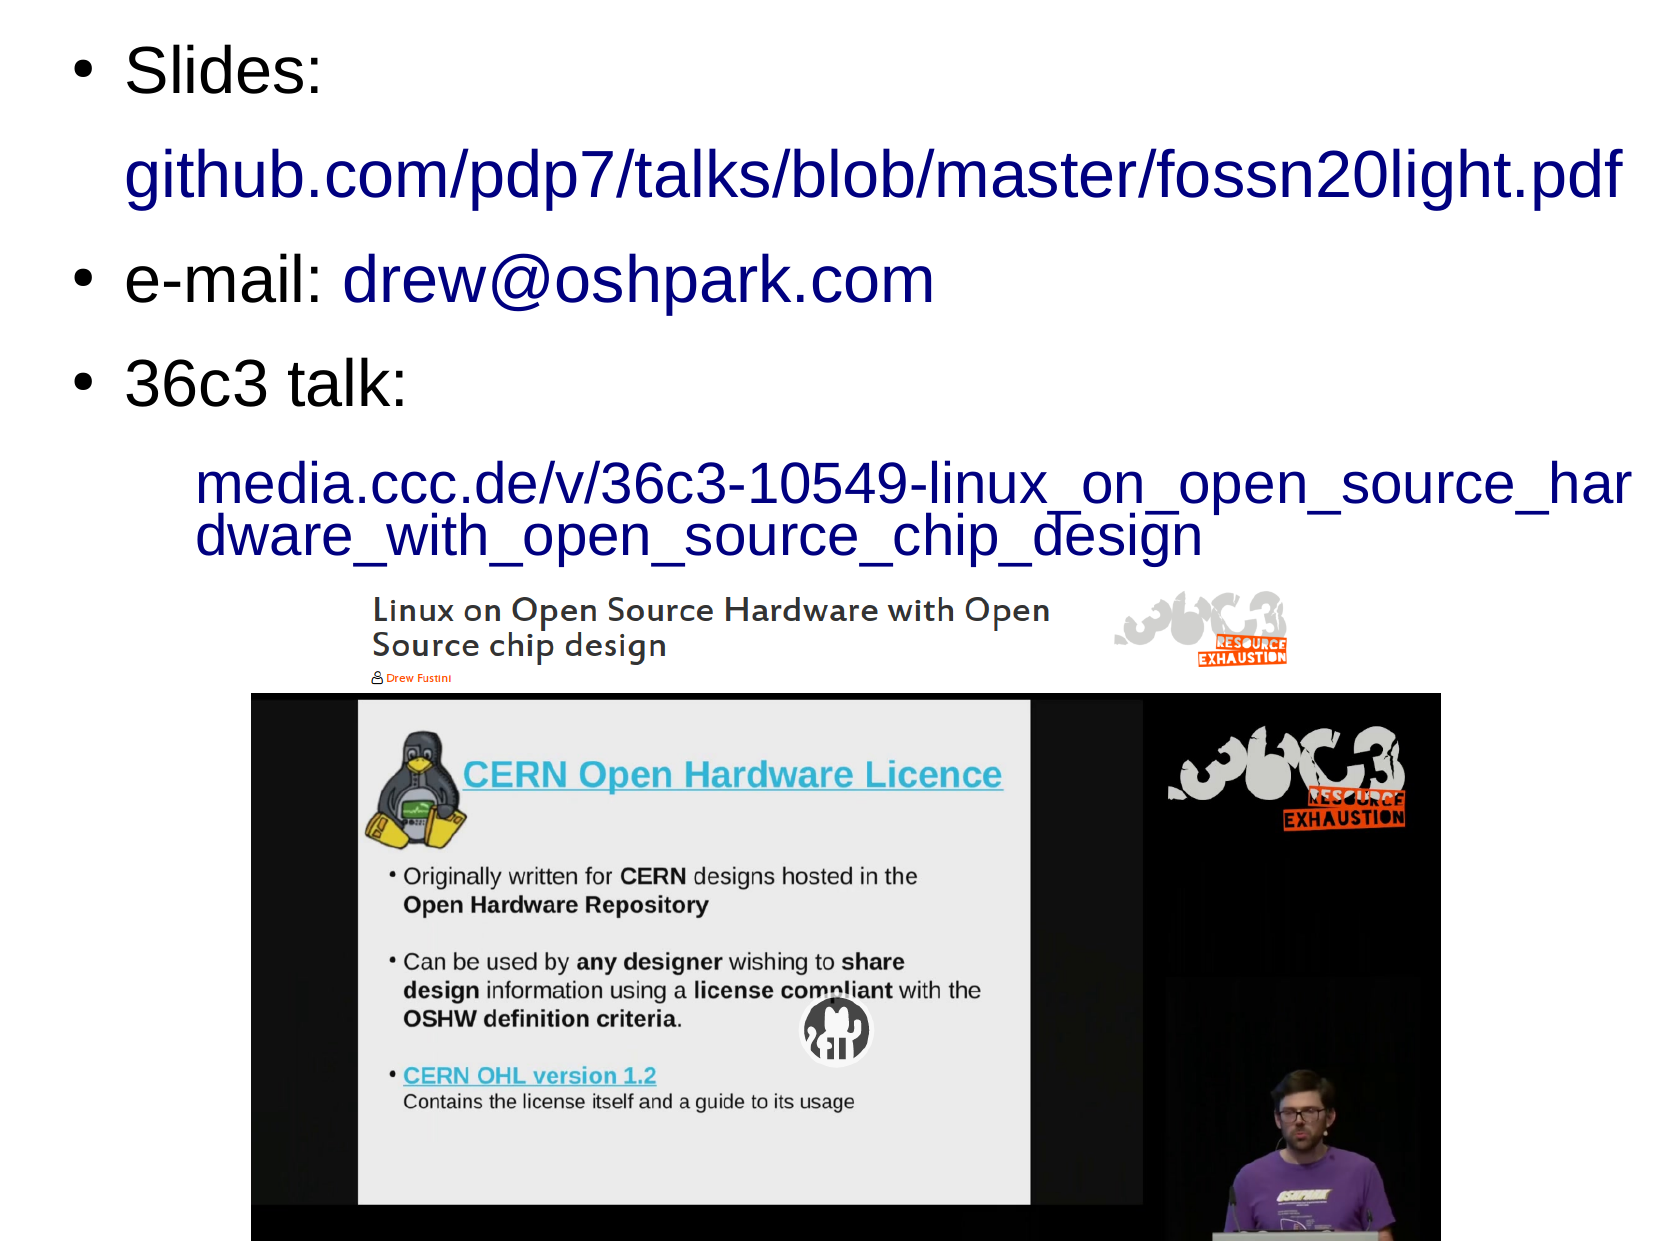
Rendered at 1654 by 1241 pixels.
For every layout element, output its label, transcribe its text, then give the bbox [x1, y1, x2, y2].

list Slides: github.com/pdp7/talks/blob/master/fossn20light.pdf e-mail: drew@oshpark.com 36c3 talk: media.ccc.de/v/36c3-10549-linux_on_open_source_hardware_with_open_source_chip_design [53, 33, 1653, 1129]
picture [251, 1129, 1441, 1241]
